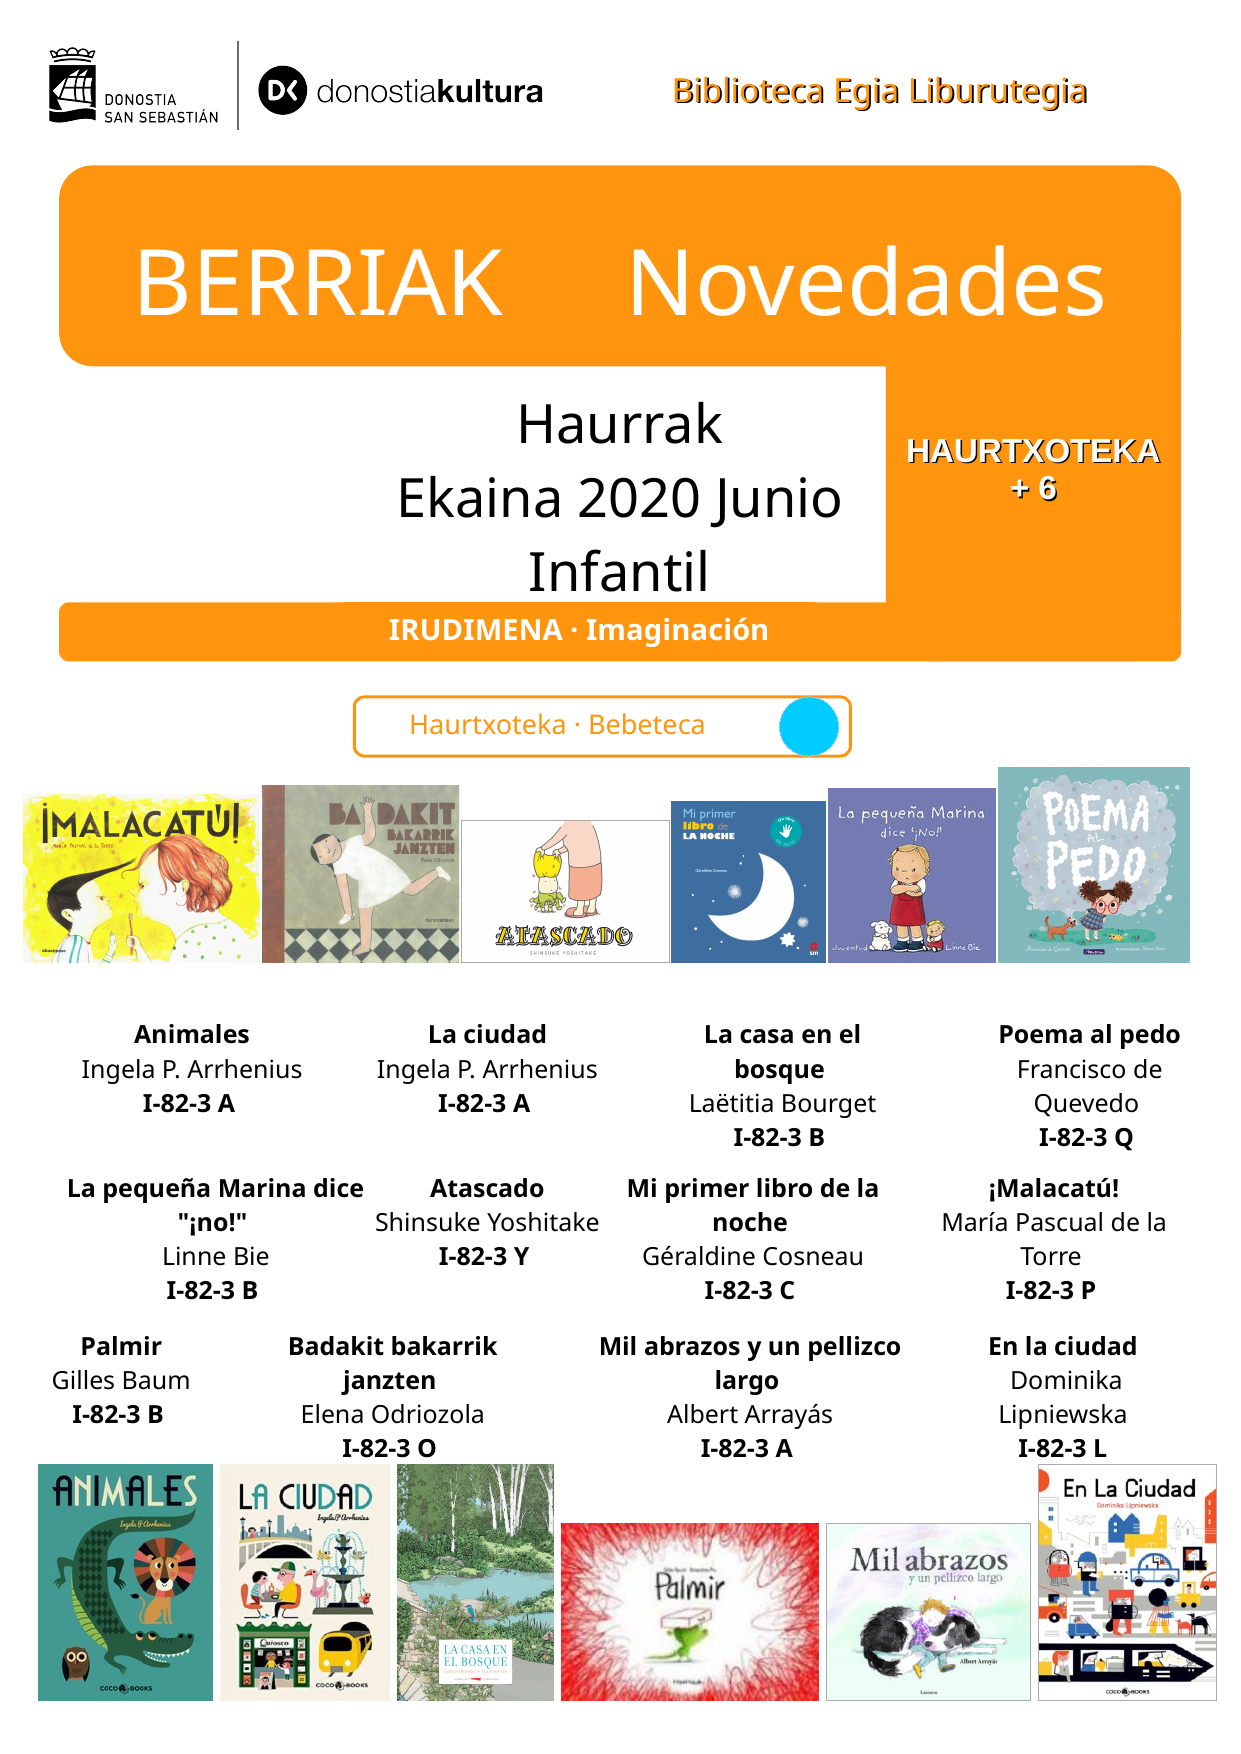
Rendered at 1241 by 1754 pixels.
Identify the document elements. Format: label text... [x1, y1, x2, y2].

text_box En la ciudad Dominika Lipniewska I-82-3 L [921, 1321, 1205, 1424]
picture [561, 1523, 819, 1701]
text_box [354, 696, 851, 757]
text_box Palmir Gilles Baum I-82-3 B [29, 1321, 207, 1424]
text_box Animales Ingela P. Arrhenius I-82-3 A [47, 1009, 331, 1112]
text_box Mil abrazos y un pellizco largo Albert Arrayás I-82-3 A [556, 1321, 921, 1424]
picture [23, 794, 260, 963]
text_box ¡Malacatú! María Pascual de la Torre I-82-3 P [897, 1163, 1205, 1266]
picture [826, 1523, 1031, 1701]
text_box Atascado Shinsuke Yoshitake I-82-3 Y [342, 1163, 578, 1266]
picture [1038, 1464, 1217, 1701]
text_box [59, 515, 1182, 662]
text_box Mi primer libro de la noche Géraldine Cosneau I-82-3 C [578, 1163, 922, 1270]
picture [262, 785, 460, 963]
text_box Haurrak Ekaina 2020 Junio Infantil [212, 377, 1028, 572]
text_box Poema al pedo Francisco de Quevedo I-82-3 Q [944, 1009, 1229, 1112]
picture [461, 820, 670, 963]
text_box HAURTXOTEKA + 6 [879, 425, 1188, 515]
text_box Badakit bakarrik janzten Elena Odriozola I-82-3 O [224, 1321, 556, 1428]
picture [998, 767, 1190, 963]
text_box La ciudad Ingela P. Arrhenius I-82-3 A [354, 1009, 615, 1112]
picture [671, 801, 826, 963]
picture [397, 1464, 554, 1701]
picture [220, 1464, 390, 1701]
text_box BERRIAK Novedades [70, 210, 1170, 331]
text_box IRUDIMENA · Imaginación [343, 602, 816, 651]
picture [828, 788, 996, 963]
picture [38, 1464, 213, 1701]
text_box [59, 165, 1182, 425]
text_box La casa en el bosque Laëtitia Bourget I-82-3 B [637, 1009, 922, 1112]
text_box Biblioteca Egia Liburutegia [614, 59, 1146, 111]
text_box La pequeña Marina dice "¡no!" Linne Bie I-82-3 B [23, 1163, 402, 1270]
text_box Haurtxoteka · Bebeteca [354, 698, 768, 745]
picture [49, 41, 543, 130]
